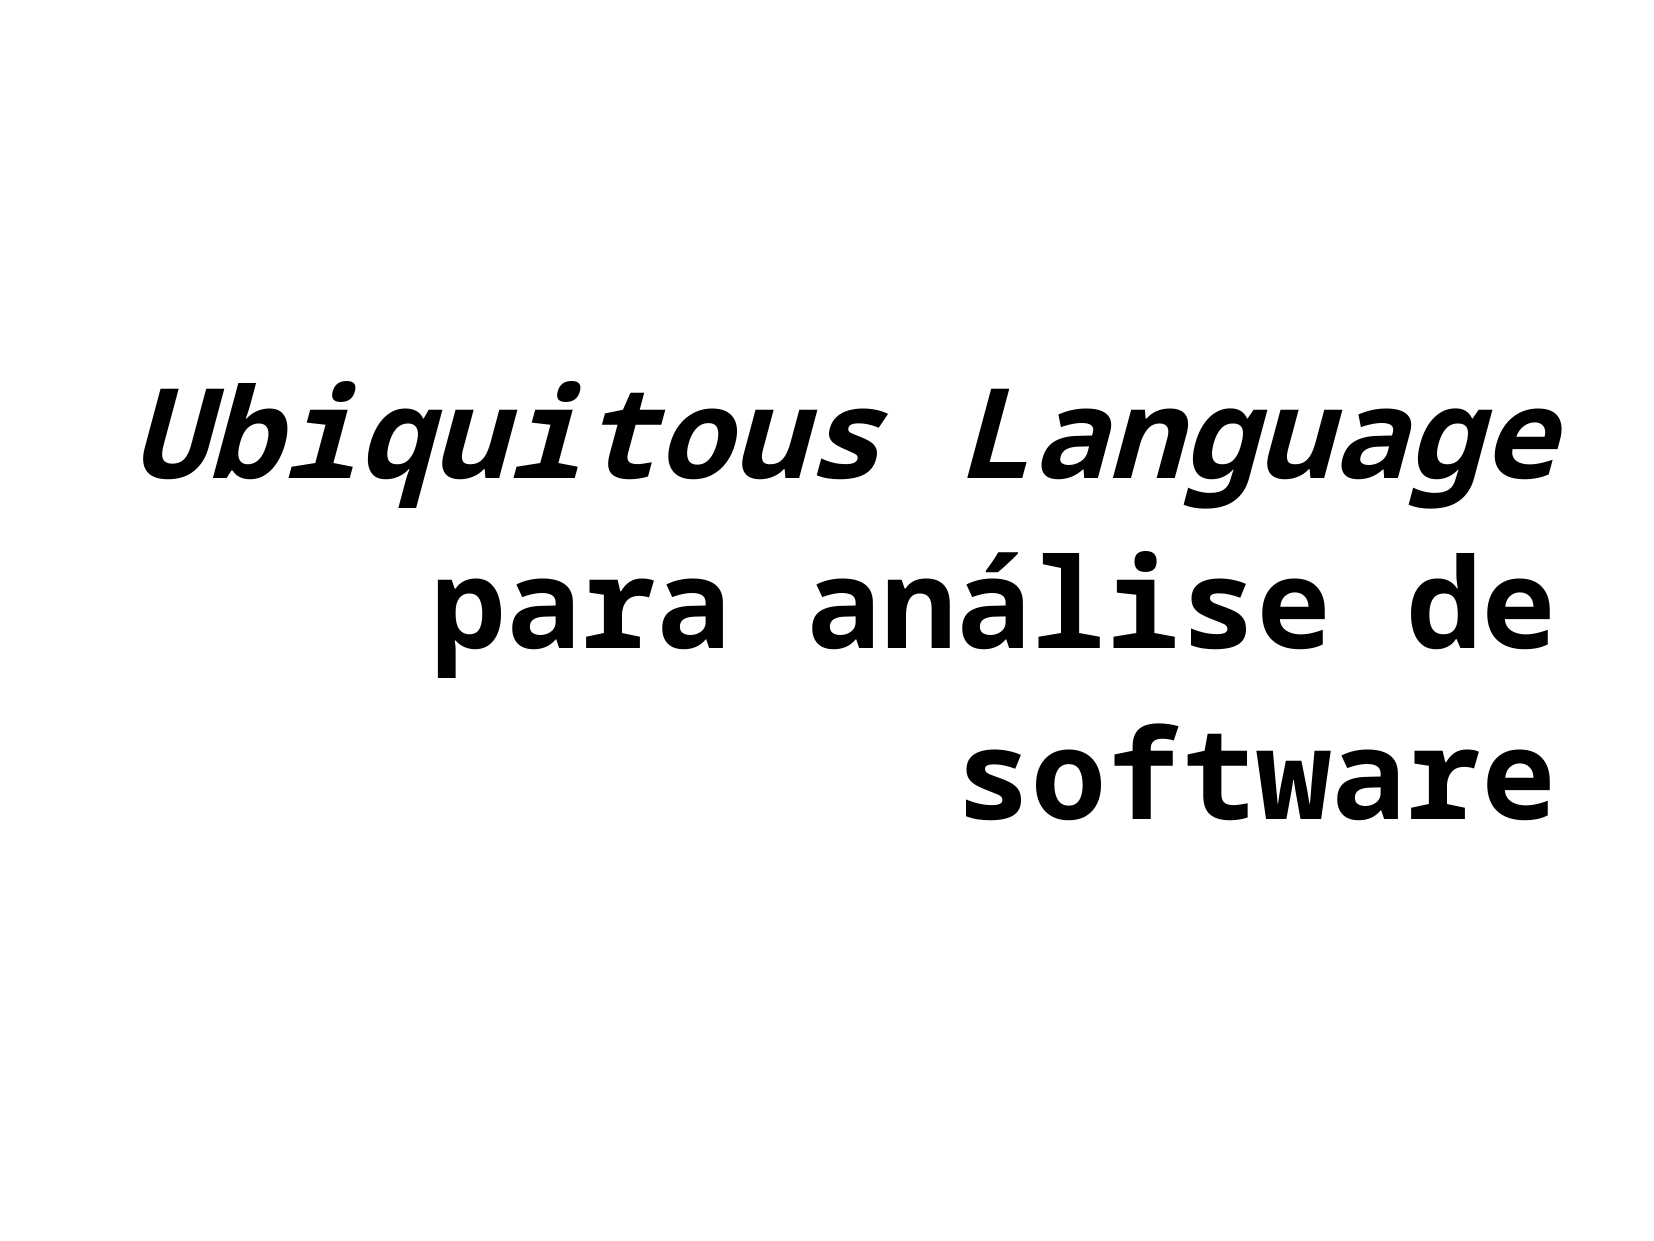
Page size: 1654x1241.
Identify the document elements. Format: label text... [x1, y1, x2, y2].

text_box Ubiquitous Language para análise de software [71, 337, 1572, 797]
